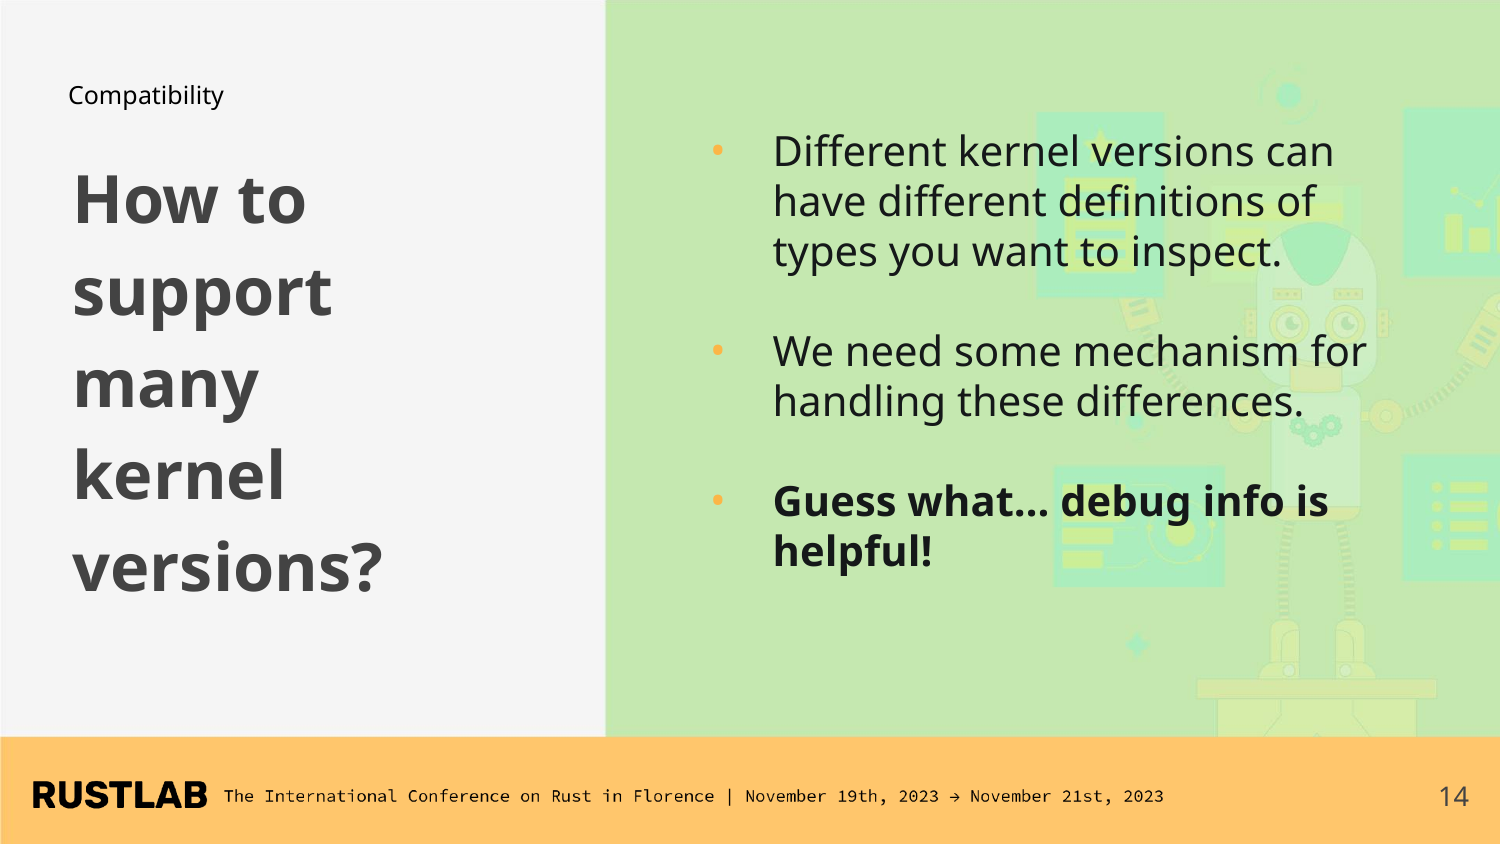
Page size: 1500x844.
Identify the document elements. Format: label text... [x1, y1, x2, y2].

list Different kernel versions can have different definitions of types you want to inspect. We need some mechanism for handling these differences. Guess what… debug info is helpful! [682, 125, 1405, 624]
text_box Compatibility [68, 79, 517, 118]
title How to support many kernel versions? [57, 129, 506, 336]
picture [0, 0, 1500, 844]
